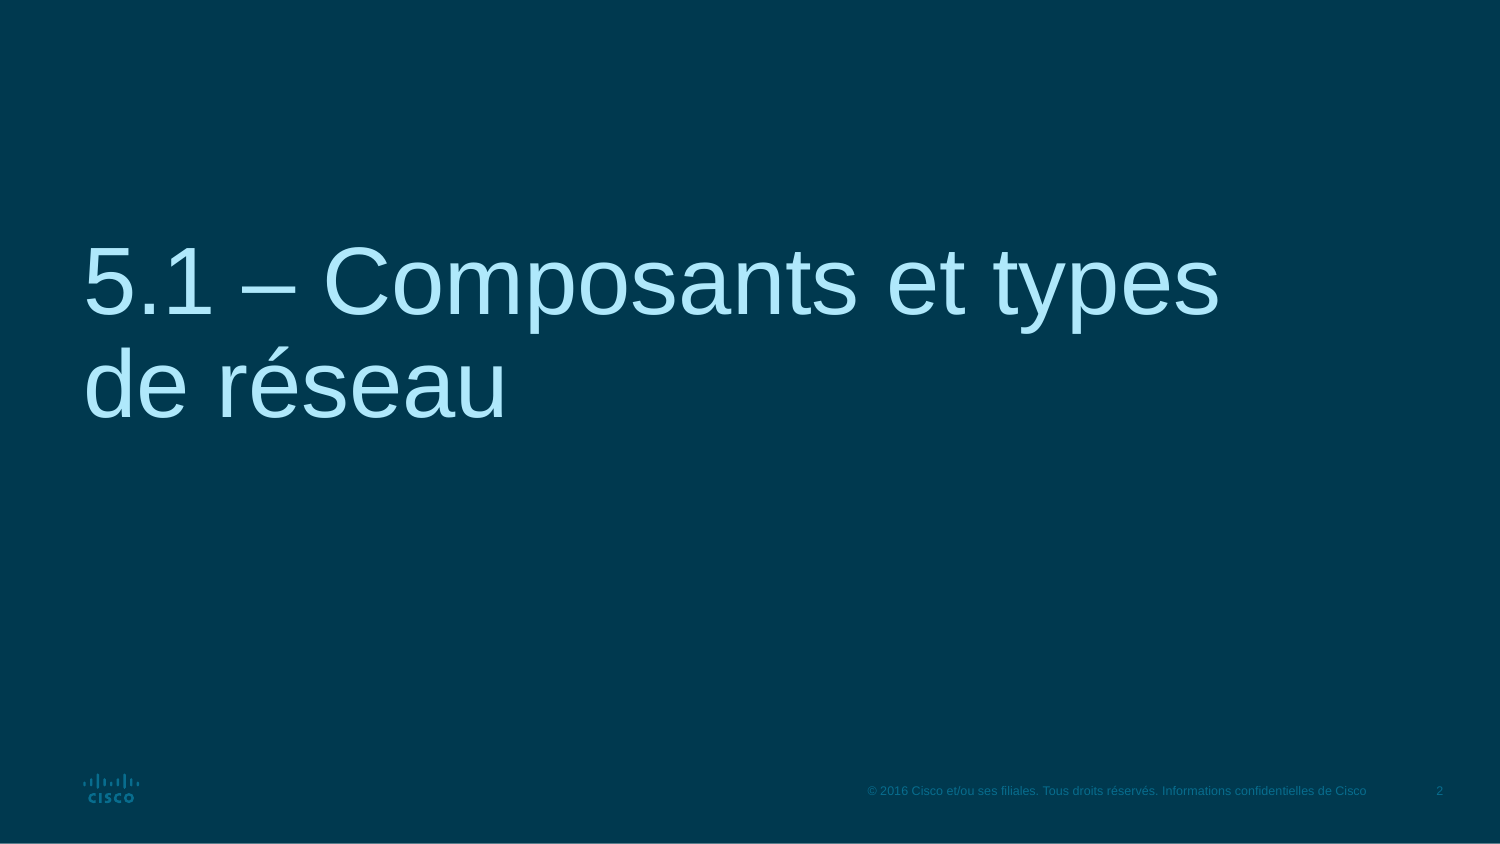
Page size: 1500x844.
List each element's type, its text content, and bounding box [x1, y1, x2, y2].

title 5.1 – Composants et types de réseau [68, 150, 1315, 446]
